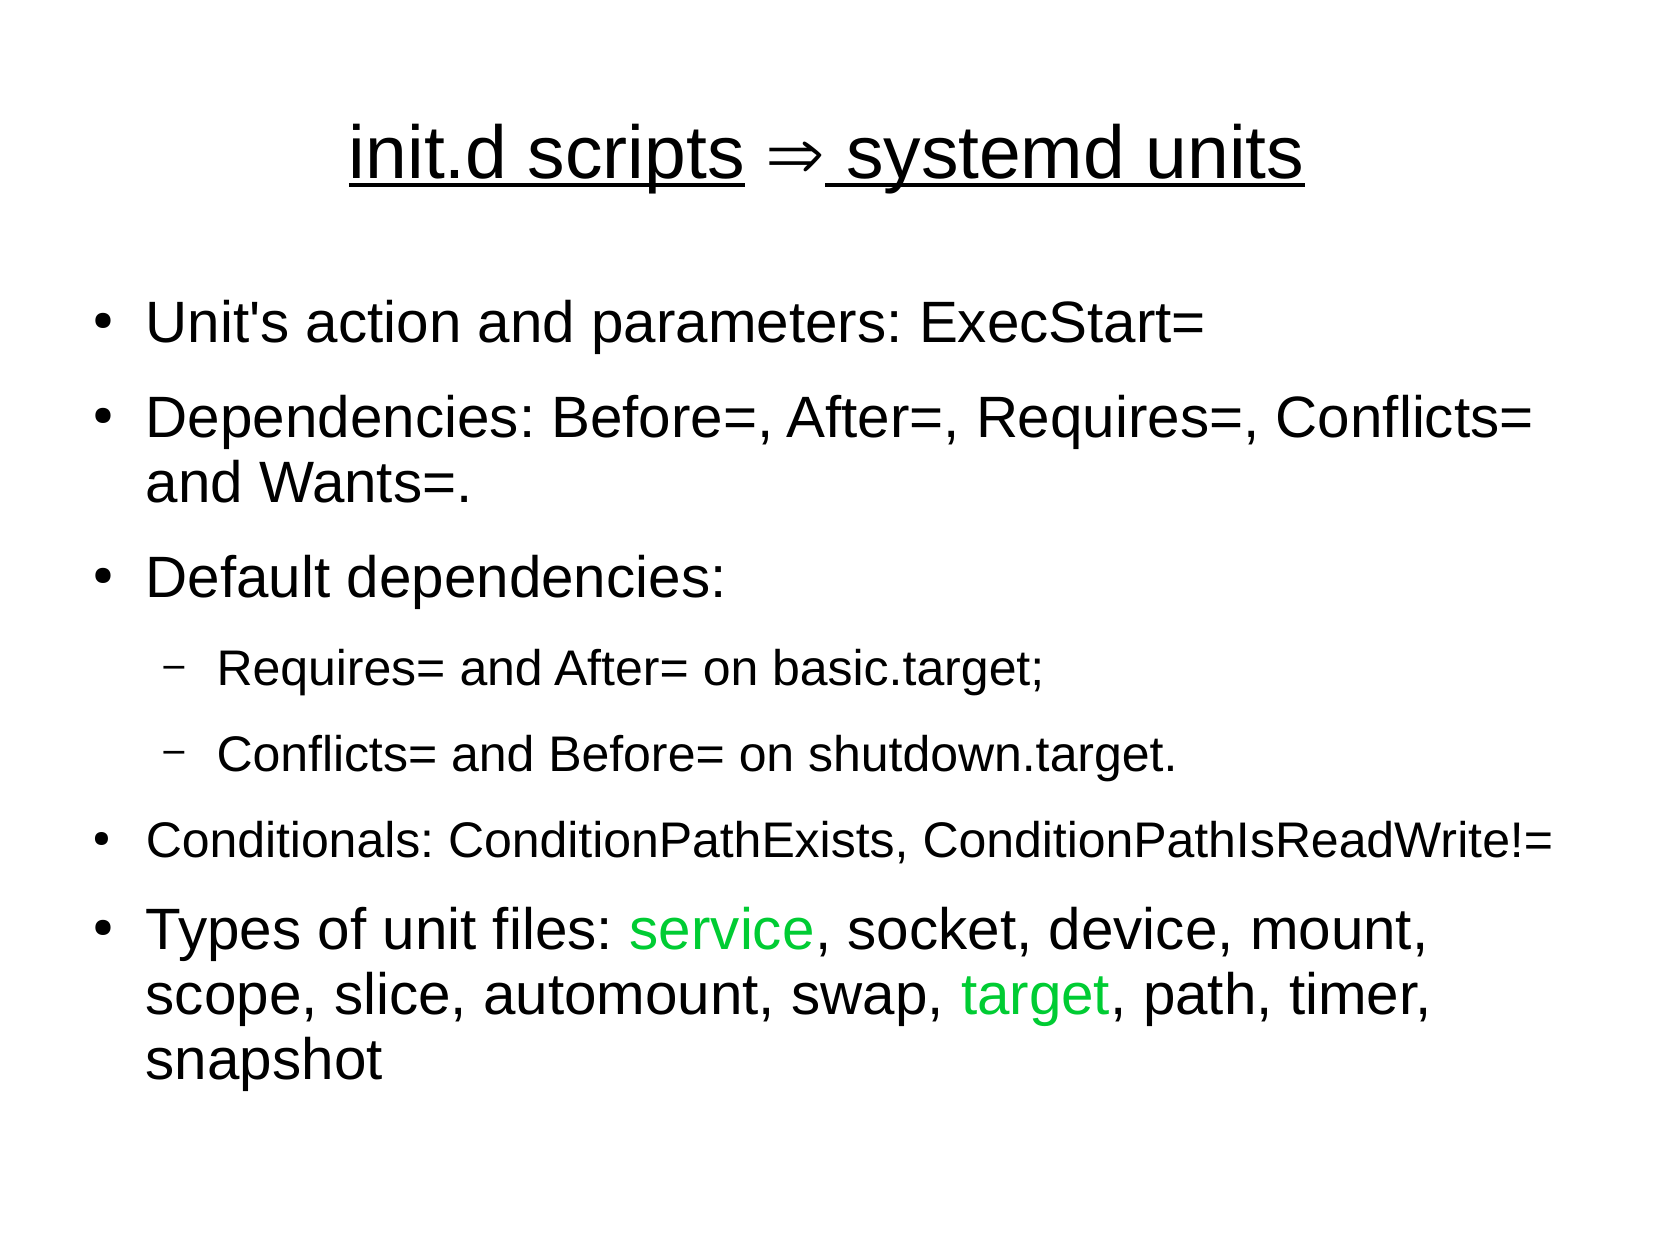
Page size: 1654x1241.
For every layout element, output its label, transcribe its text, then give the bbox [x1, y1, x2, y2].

title init.d scripts Þ systemd units [82, 49, 1571, 257]
list Unit's action and parameters: ExecStart= Dependencies: Before=, After=, Requires=, Conflicts= and Wants=. Default dependencies: Requires= and After= on basic.target; Conflicts= and Before= on shutdown.target. Conditionals: ConditionPathExists, ConditionPathIsReadWrite!= Types of unit files: service, socket, device, mount, scope, slice, automount, swap, target, path, timer, snapshot [75, 290, 1571, 1126]
